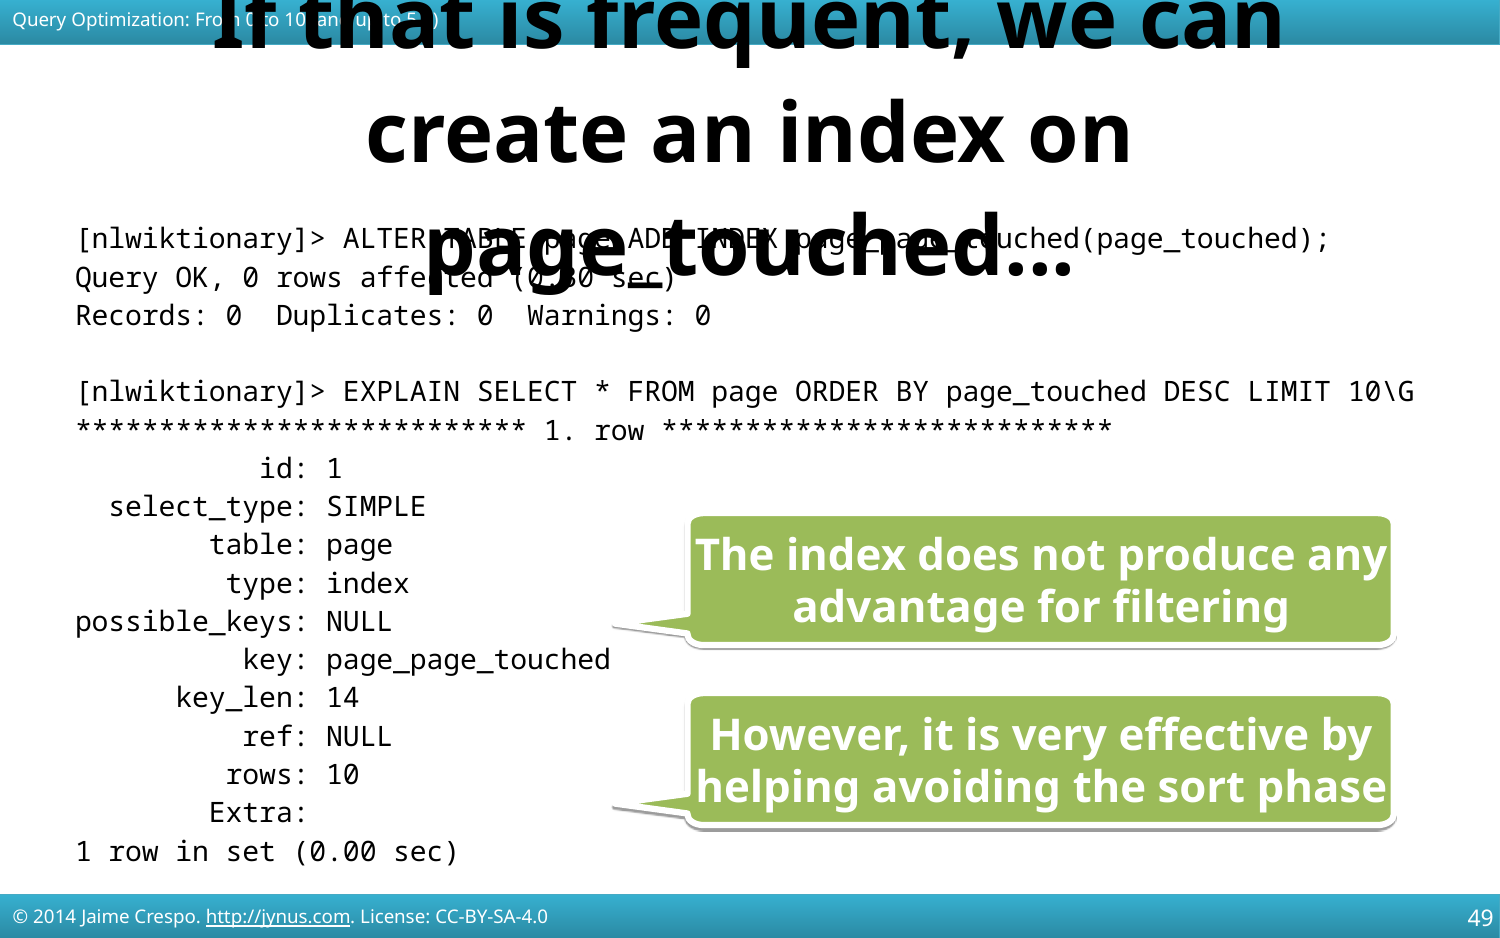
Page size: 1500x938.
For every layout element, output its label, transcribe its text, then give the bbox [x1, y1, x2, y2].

list [nlwiktionary]> ALTER TABLE page ADD INDEX page_page_touched(page_touched); Query OK, 0 rows affected (0.30 sec) Records: 0 Duplicates: 0 Warnings: 0 [nlwiktionary]> EXPLAIN SELECT * FROM page ORDER BY page_touched DESC LIMIT 10\G *************************** 1. row *************************** id: 1 select_type: SIMPLE table: page type: index possible_keys: NULL key: page_page_touched key_len: 14 ref: NULL rows: 10 Extra: 1 row in set (0.00 sec) [75, 218, 1425, 876]
text_box The index does not produce any advantage for filtering [615, 513, 1394, 646]
text_box However, it is very effective by helping avoiding the sort phase [615, 693, 1394, 826]
slide_number [1389, 896, 1490, 935]
title If that is frequent, we can create an index on page_touched... [75, 51, 1425, 209]
